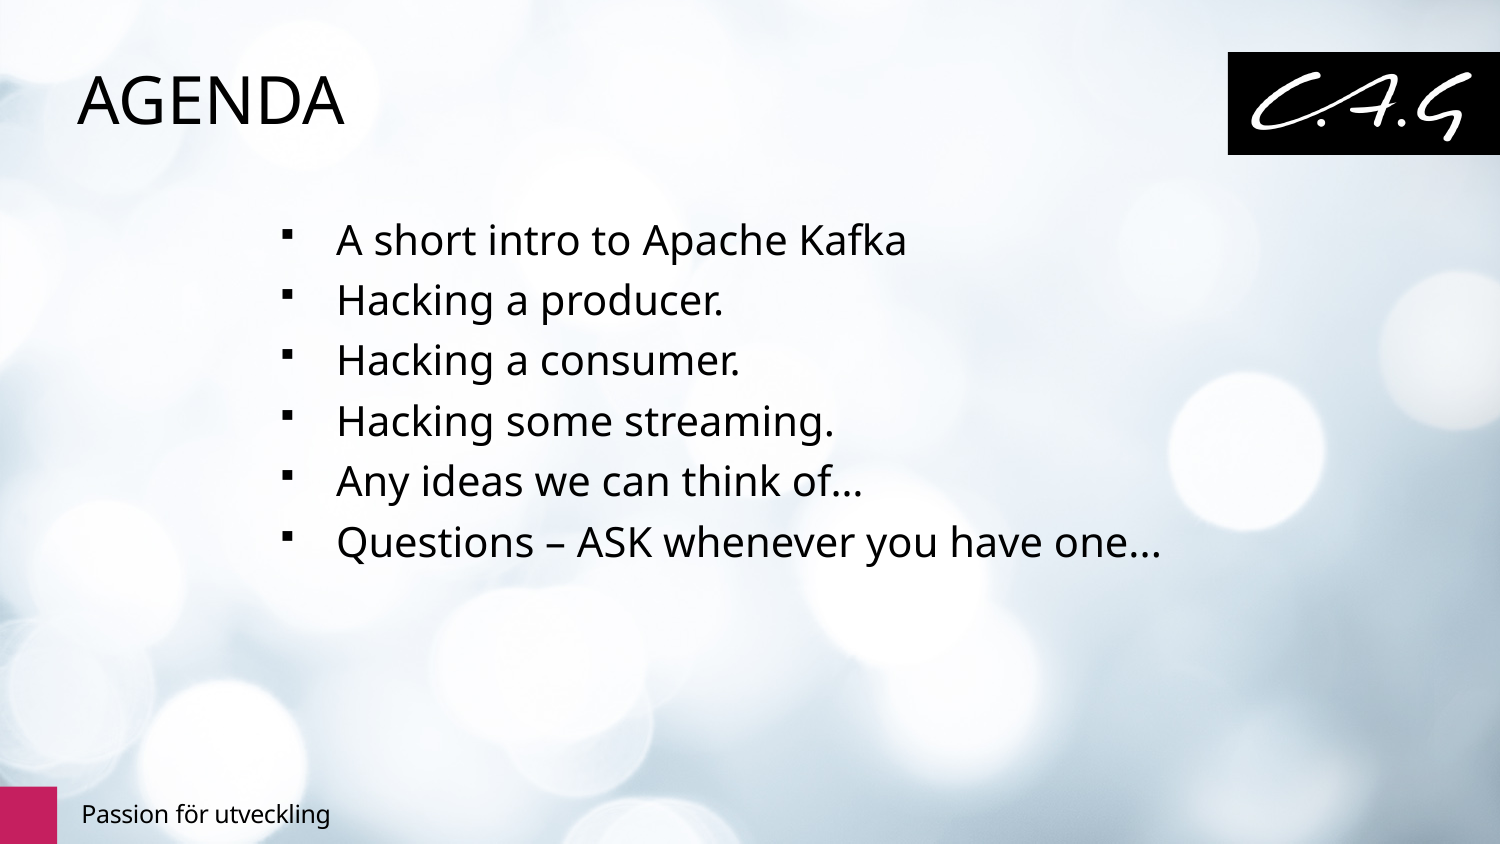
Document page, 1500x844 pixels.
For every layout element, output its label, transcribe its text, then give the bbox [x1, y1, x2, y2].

title aGENDA [62, 30, 1197, 171]
picture [0, 0, 1500, 844]
list A short intro to Apache Kafka Hacking a producer. Hacking a consumer. Hacking some streaming. Any ideas we can think of… Questions – ASK whenever you have one... [264, 210, 1306, 765]
